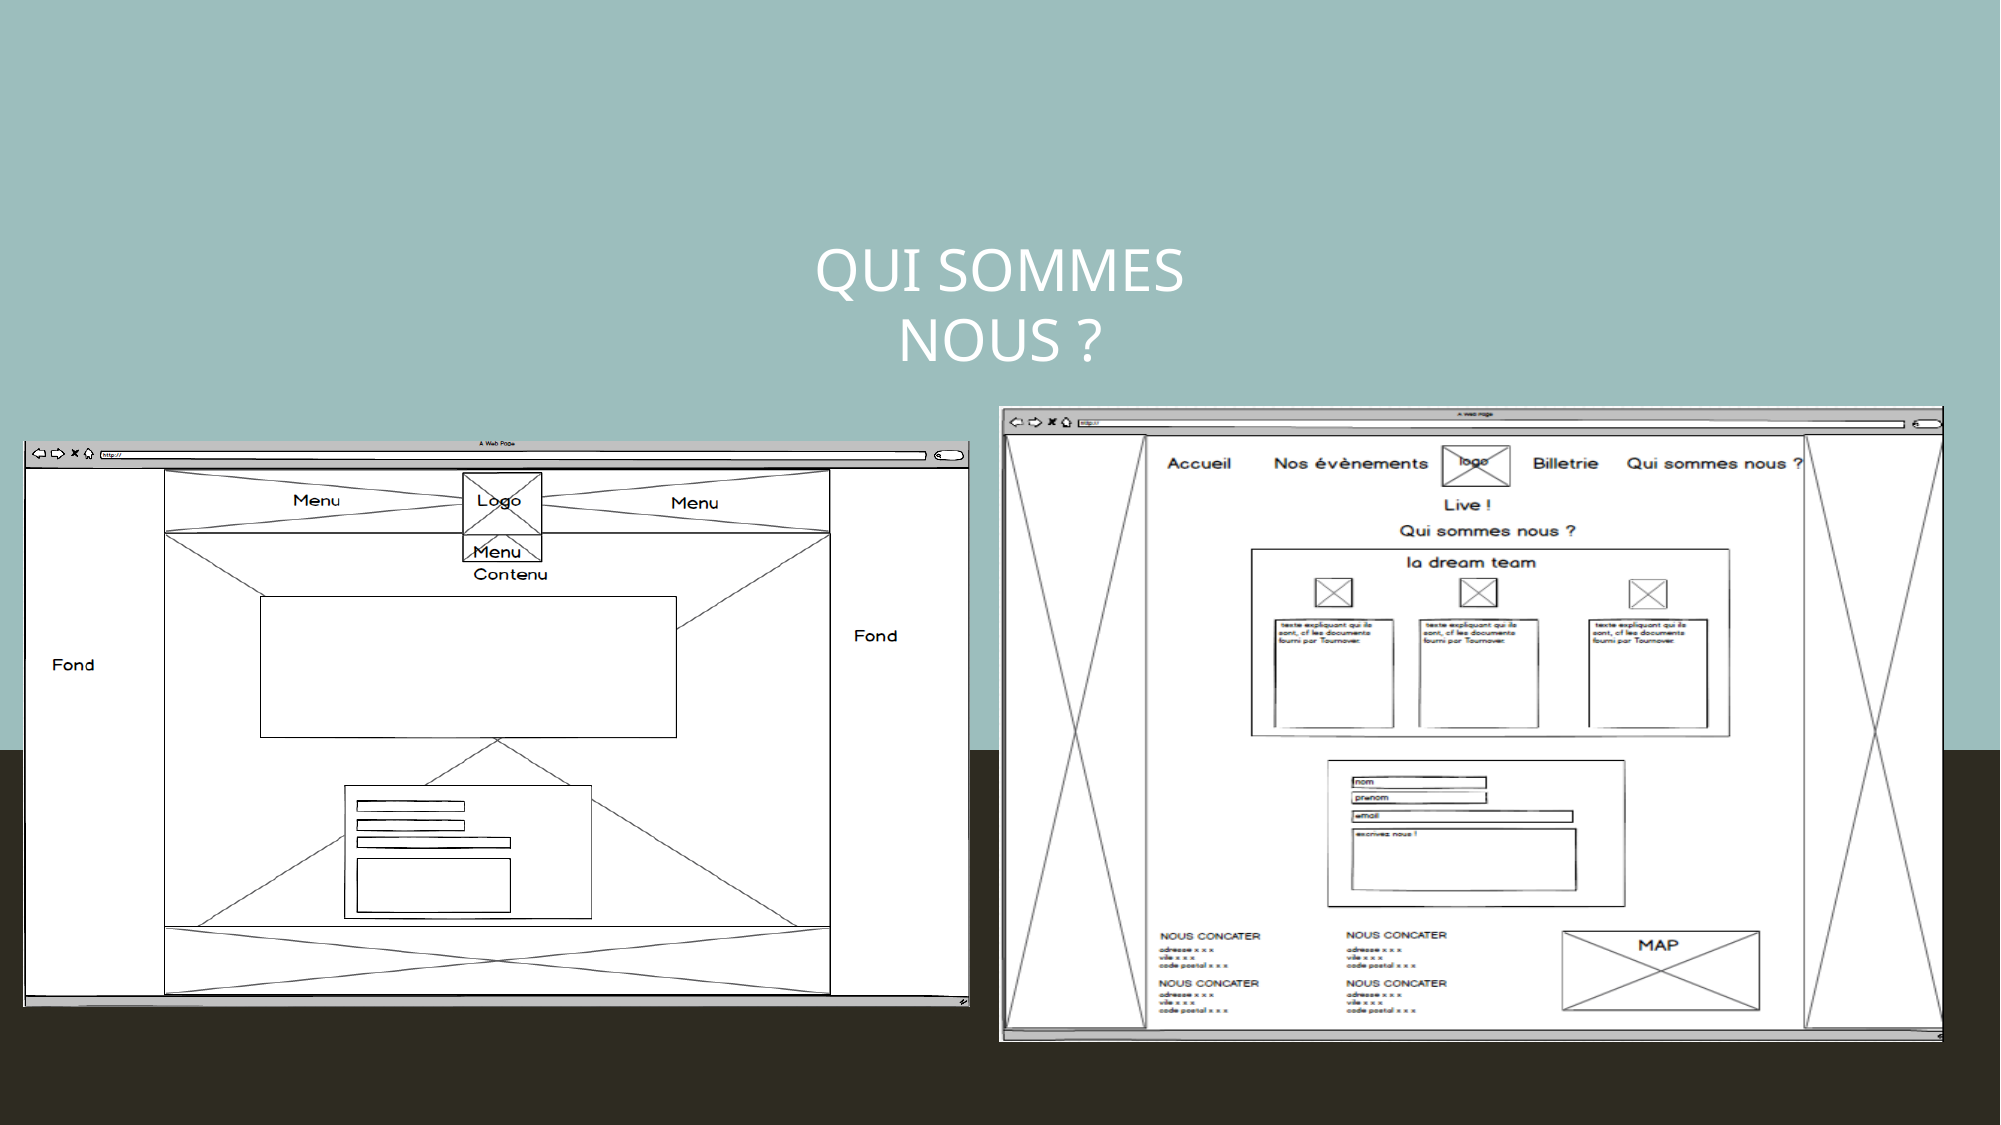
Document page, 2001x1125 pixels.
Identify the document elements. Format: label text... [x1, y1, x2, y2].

text_box QUI SOMMES NOUS ? [697, 225, 1303, 312]
picture [999, 406, 1944, 1042]
picture [23, 441, 970, 1007]
